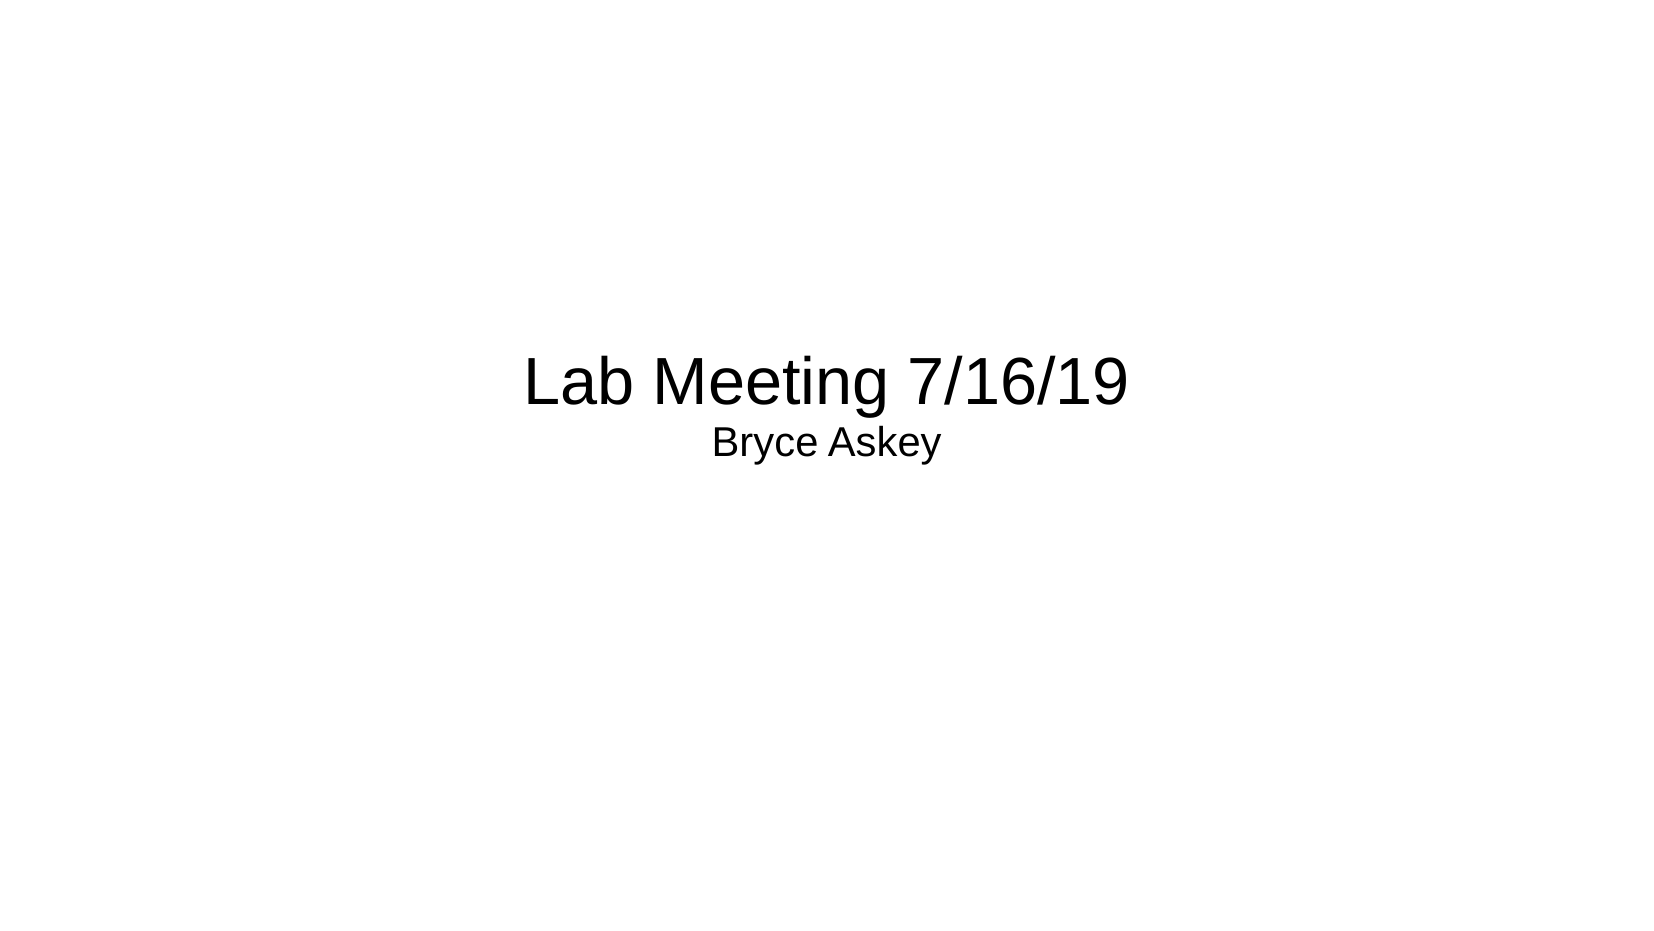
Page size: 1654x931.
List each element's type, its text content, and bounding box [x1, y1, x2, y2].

subtitle Lab Meeting 7/16/19 Bryce Askey [82, 135, 1571, 675]
